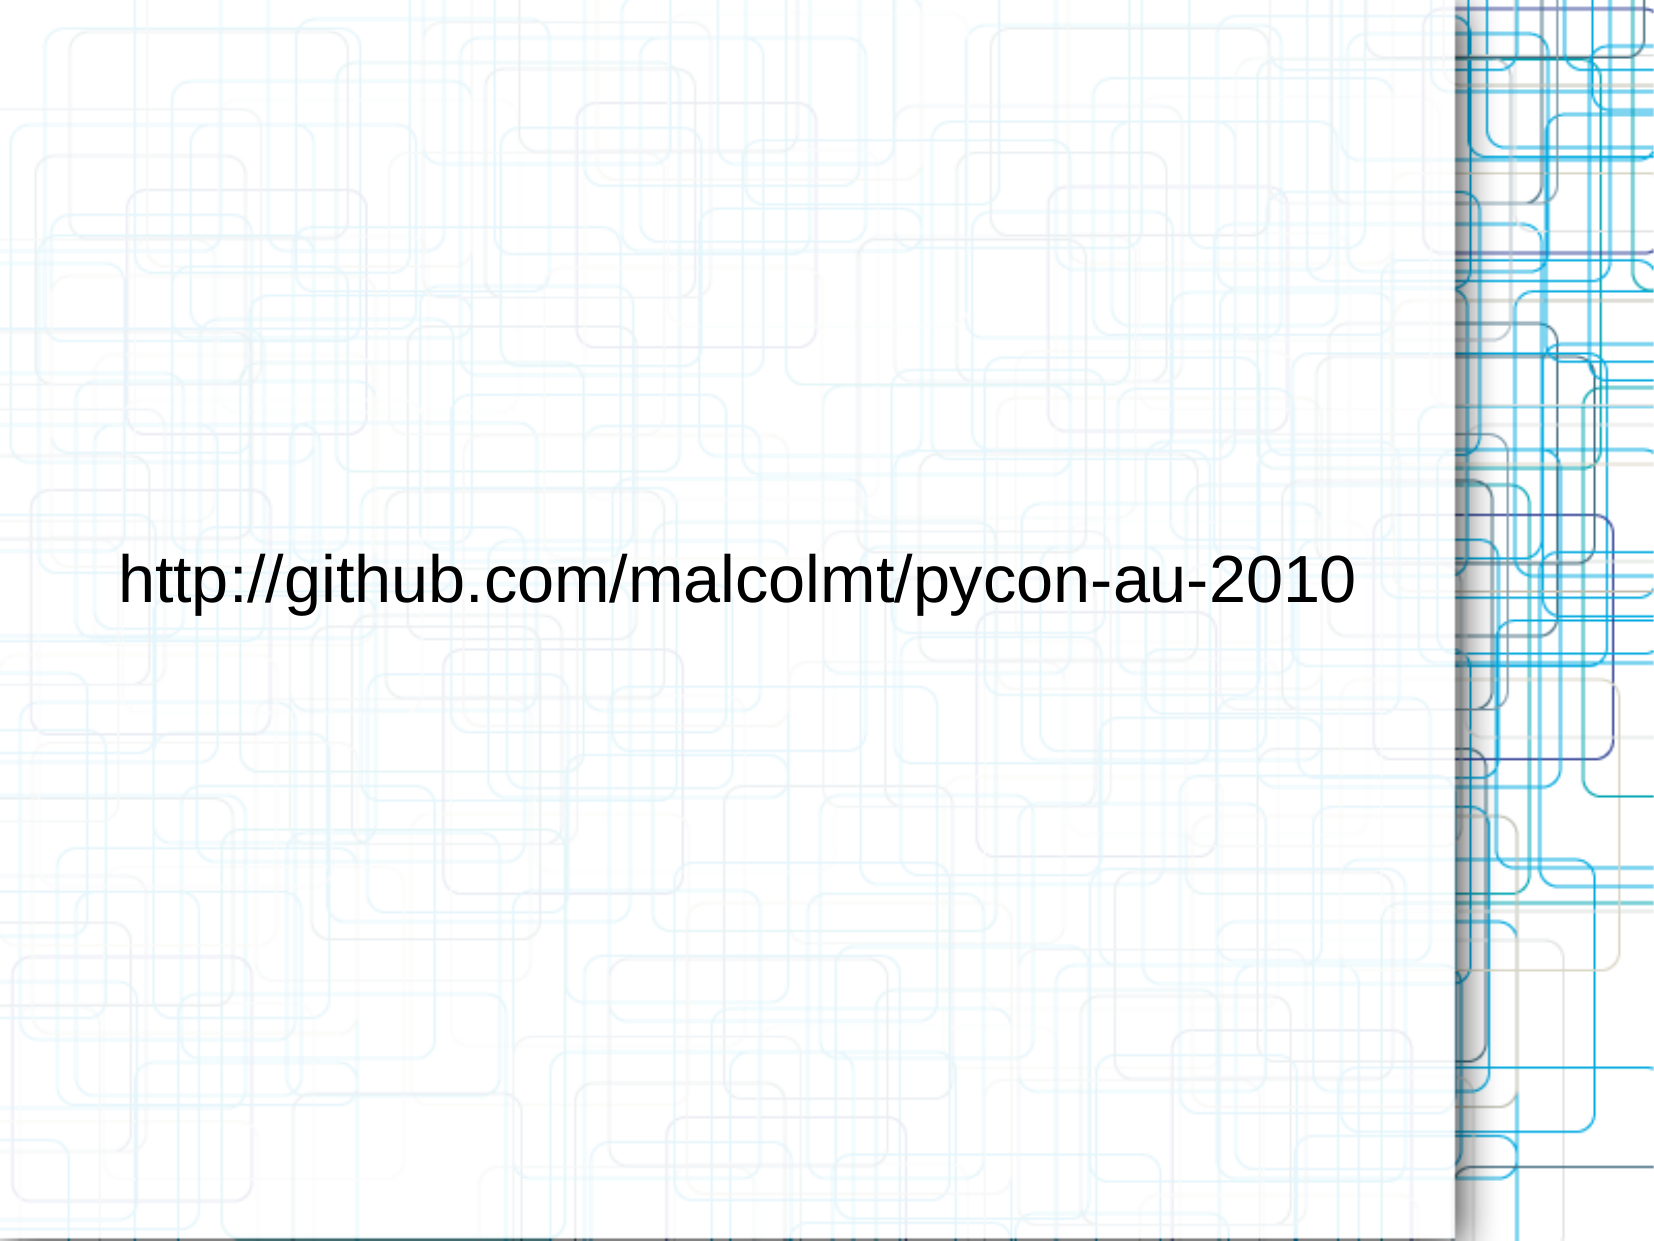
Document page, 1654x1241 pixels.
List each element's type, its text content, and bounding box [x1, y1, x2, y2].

subtitle http://github.com/malcolmt/pycon-au-2010 [59, 56, 1418, 1102]
picture [0, 0, 1654, 1241]
